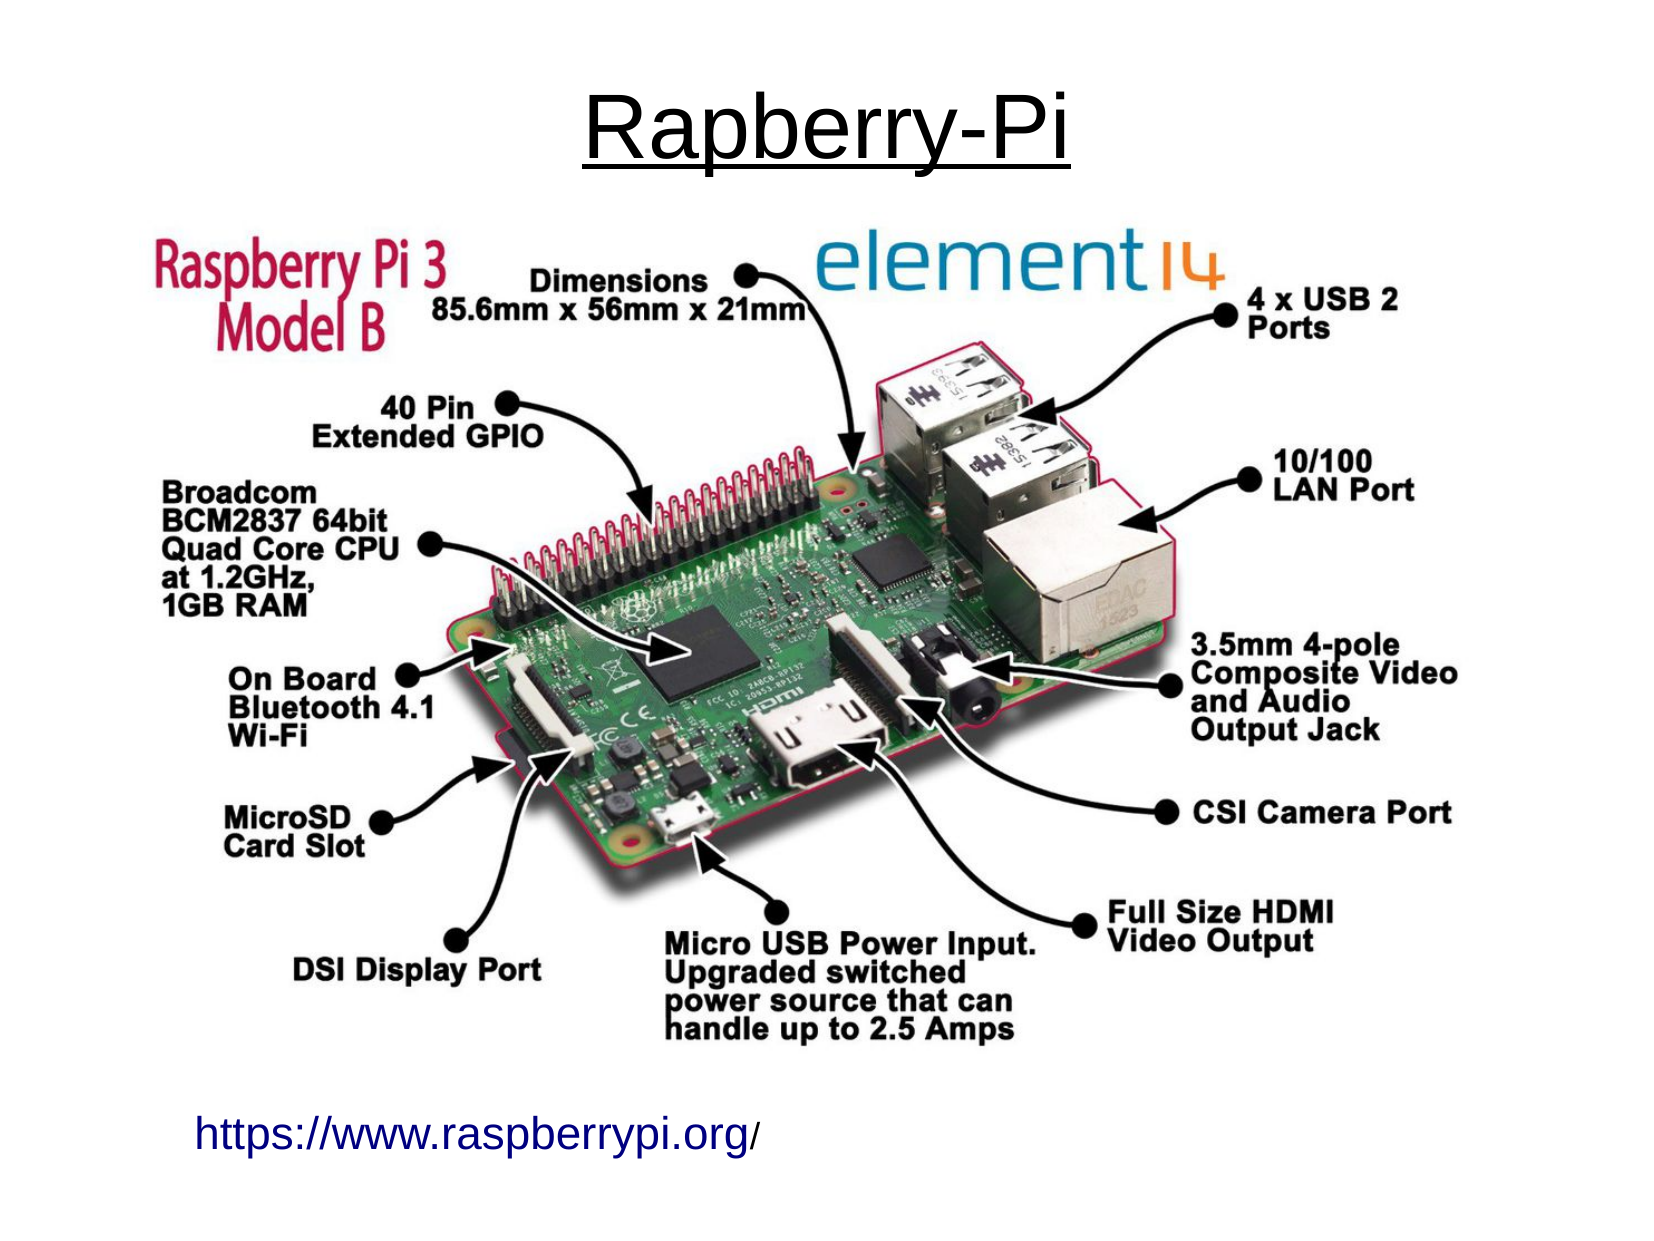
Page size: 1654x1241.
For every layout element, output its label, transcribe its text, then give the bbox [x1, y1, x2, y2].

text_box https://www.raspberrypi.org/ [179, 1100, 1052, 1209]
title Rapberry-Pi [82, 23, 1571, 231]
picture [139, 212, 1477, 1057]
